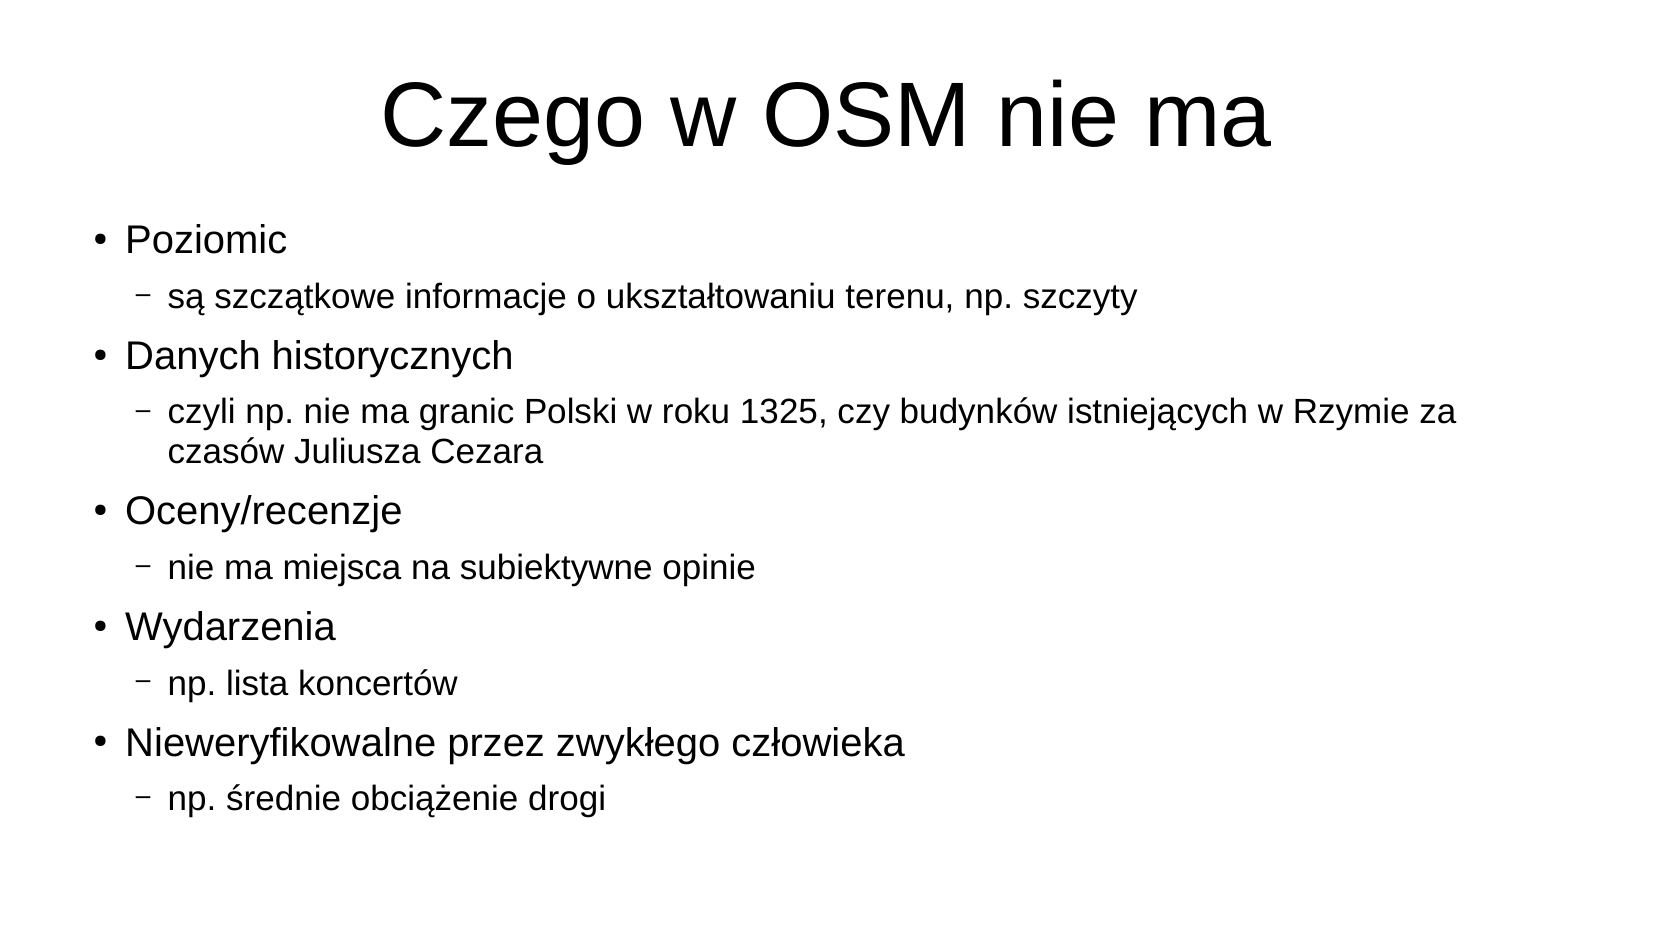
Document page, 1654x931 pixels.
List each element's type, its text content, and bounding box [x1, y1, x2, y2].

title Czego w OSM nie ma [82, 37, 1571, 193]
list Poziomic są szczątkowe informacje o ukształtowaniu terenu, np. szczyty Danych historycznych czyli np. nie ma granic Polski w roku 1325, czy budynków istniejących w Rzymie za czasów Juliusza Cezara Oceny/recenzje nie ma miejsca na subiektywne opinie Wydarzenia np. lista koncertów Nieweryfikowalne przez zwykłego człowieka np. średnie obciążenie drogi [82, 217, 1571, 827]
